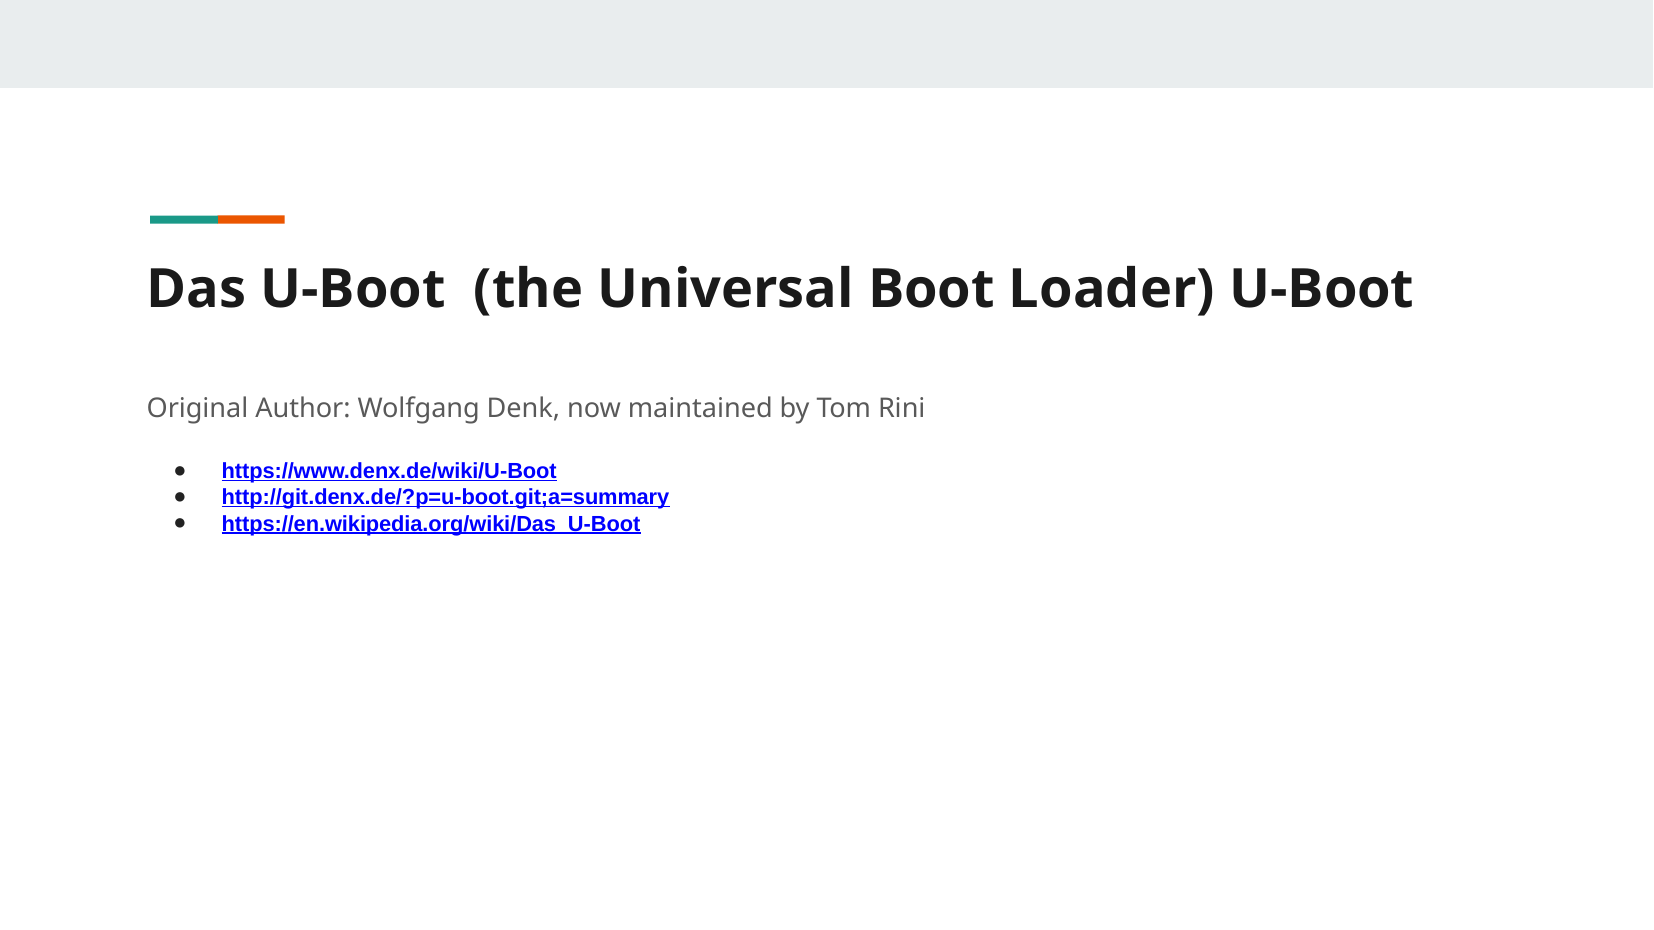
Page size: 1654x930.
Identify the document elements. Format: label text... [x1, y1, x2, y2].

text_box Das U-Boot (the Universal Boot Loader) U-Boot [131, 238, 1522, 336]
text_box Original Author: Wolfgang Denk, now maintained by Tom Rini https://www.denx.de/wiki/U-Boot http://git.denx.de/?p=u-boot.git;a=summary https://en.wikipedia.org/wiki/Das_U-Boot [131, 375, 1522, 785]
